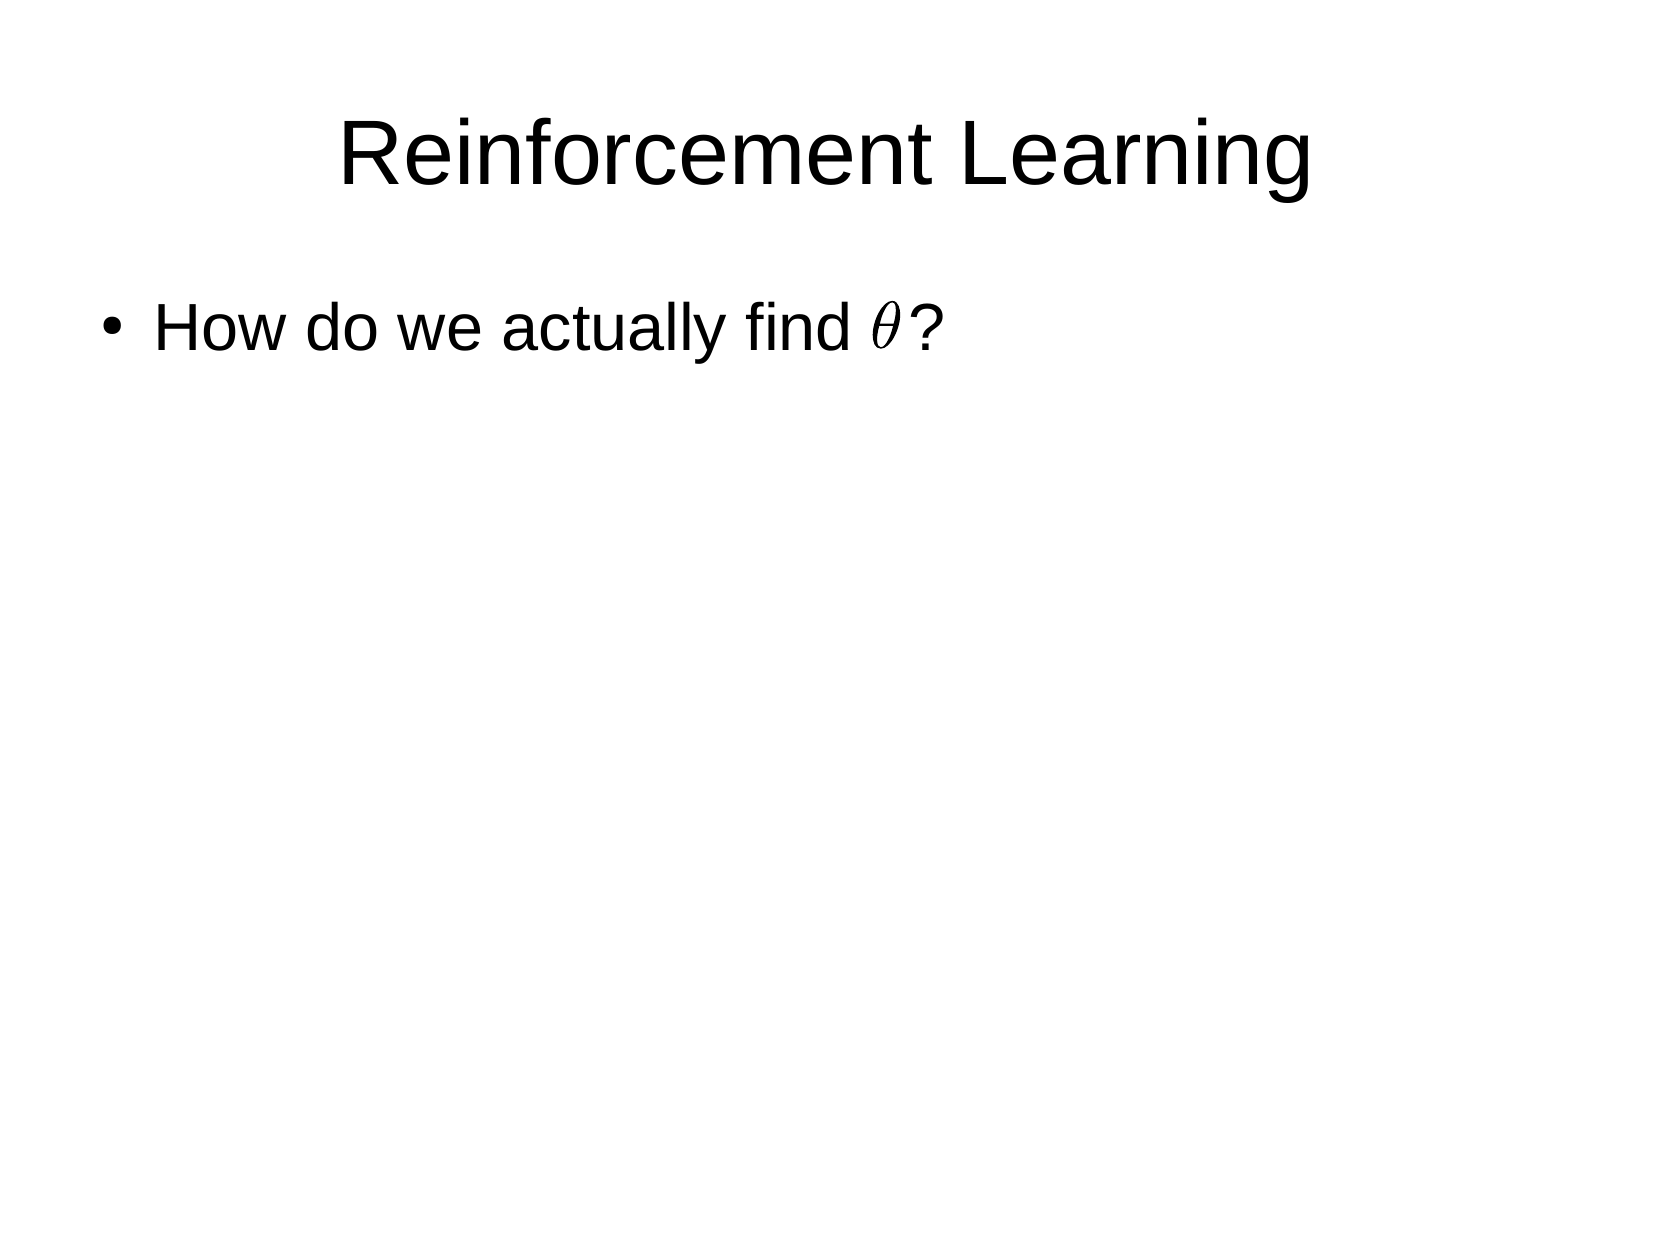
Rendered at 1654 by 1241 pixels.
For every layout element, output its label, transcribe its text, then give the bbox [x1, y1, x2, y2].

text_box [870, 300, 904, 349]
list How do we actually find ? [82, 290, 1571, 1010]
title Reinforcement Learning [82, 49, 1571, 257]
